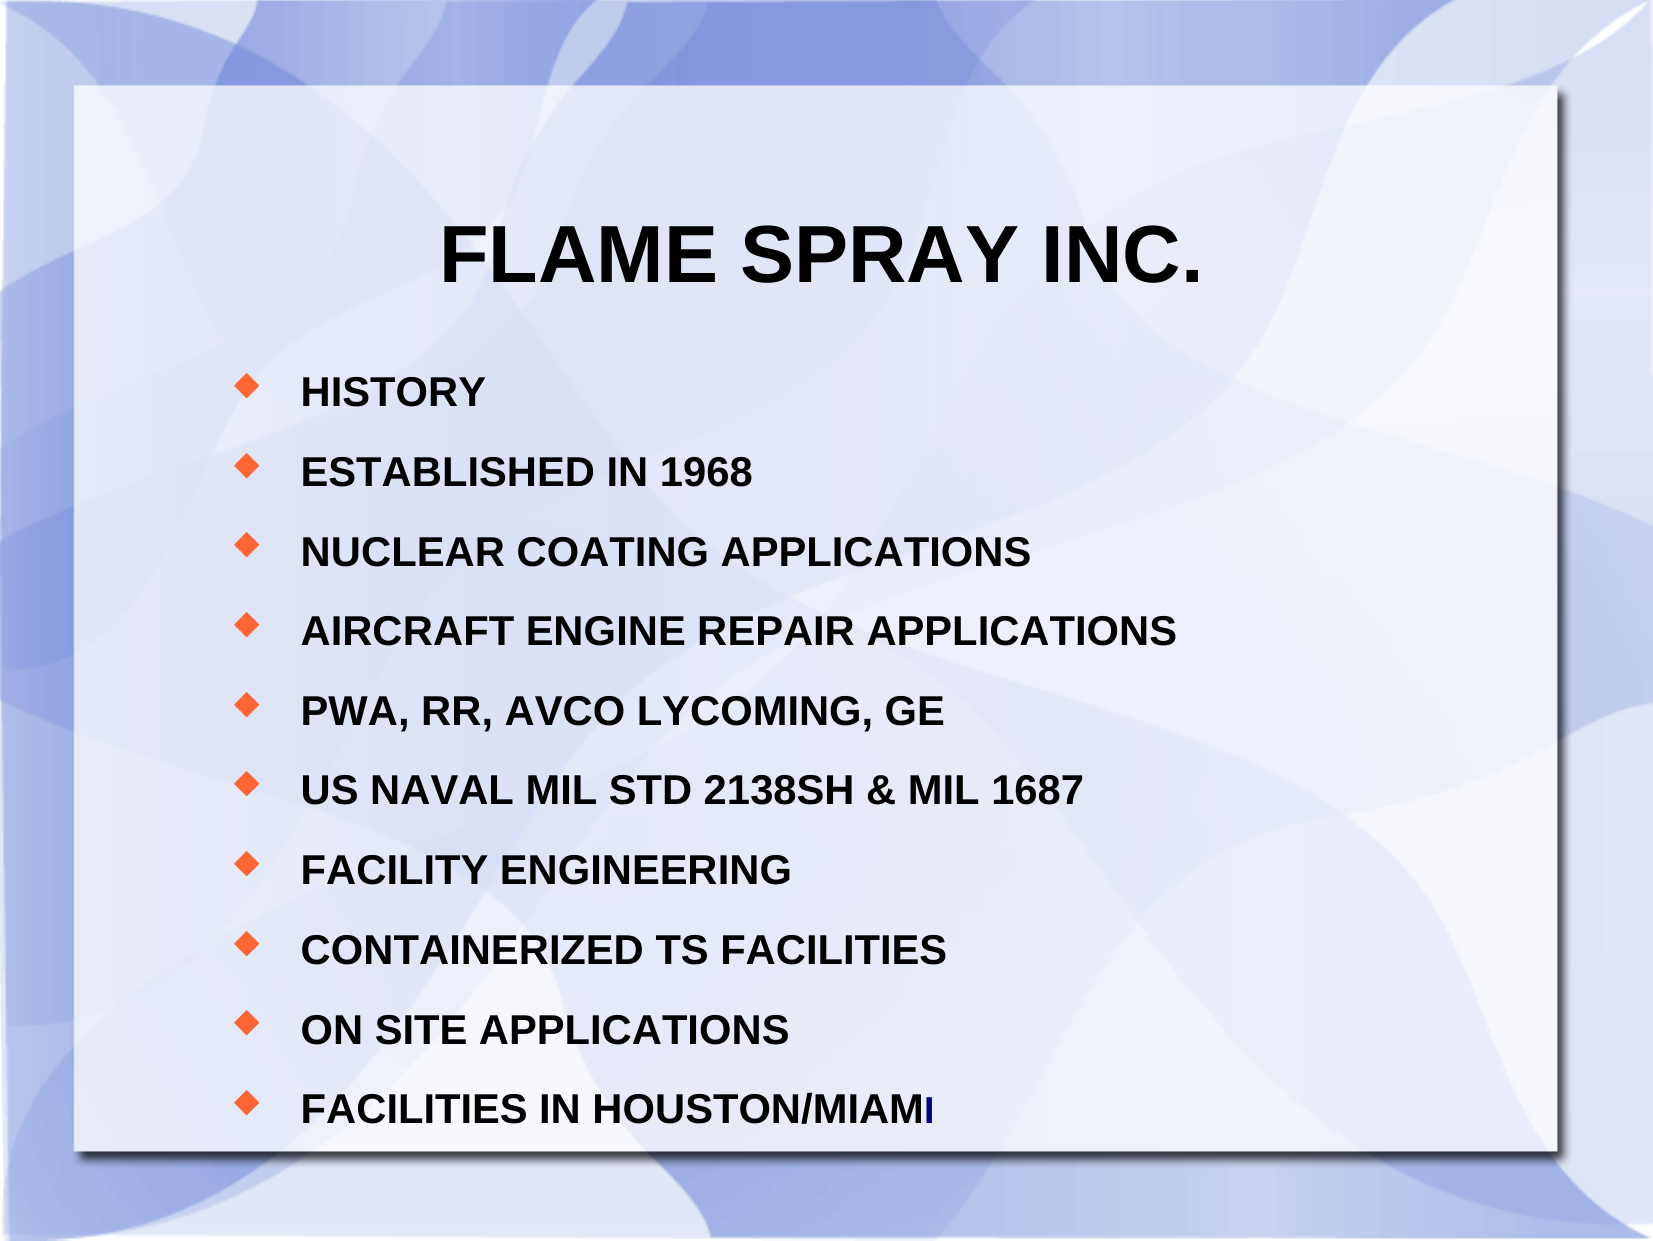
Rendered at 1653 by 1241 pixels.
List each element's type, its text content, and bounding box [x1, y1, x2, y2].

title FLAME SPRAY INC. [203, 112, 1441, 328]
picture [0, 0, 1653, 1241]
list HISTORY ESTABLISHED IN 1968 NUCLEAR COATING APPLICATIONS AIRCRAFT ENGINE REPAIR APPLICATIONS PWA, RR, AVCO LYCOMING, GE US NAVAL MIL STD 2138SH & MIL 1687 FACILITY ENGINEERING CONTAINERIZED TS FACILITIES ON SITE APPLICATIONS FACILITIES IN HOUSTON/MIAMI [222, 327, 1411, 1133]
